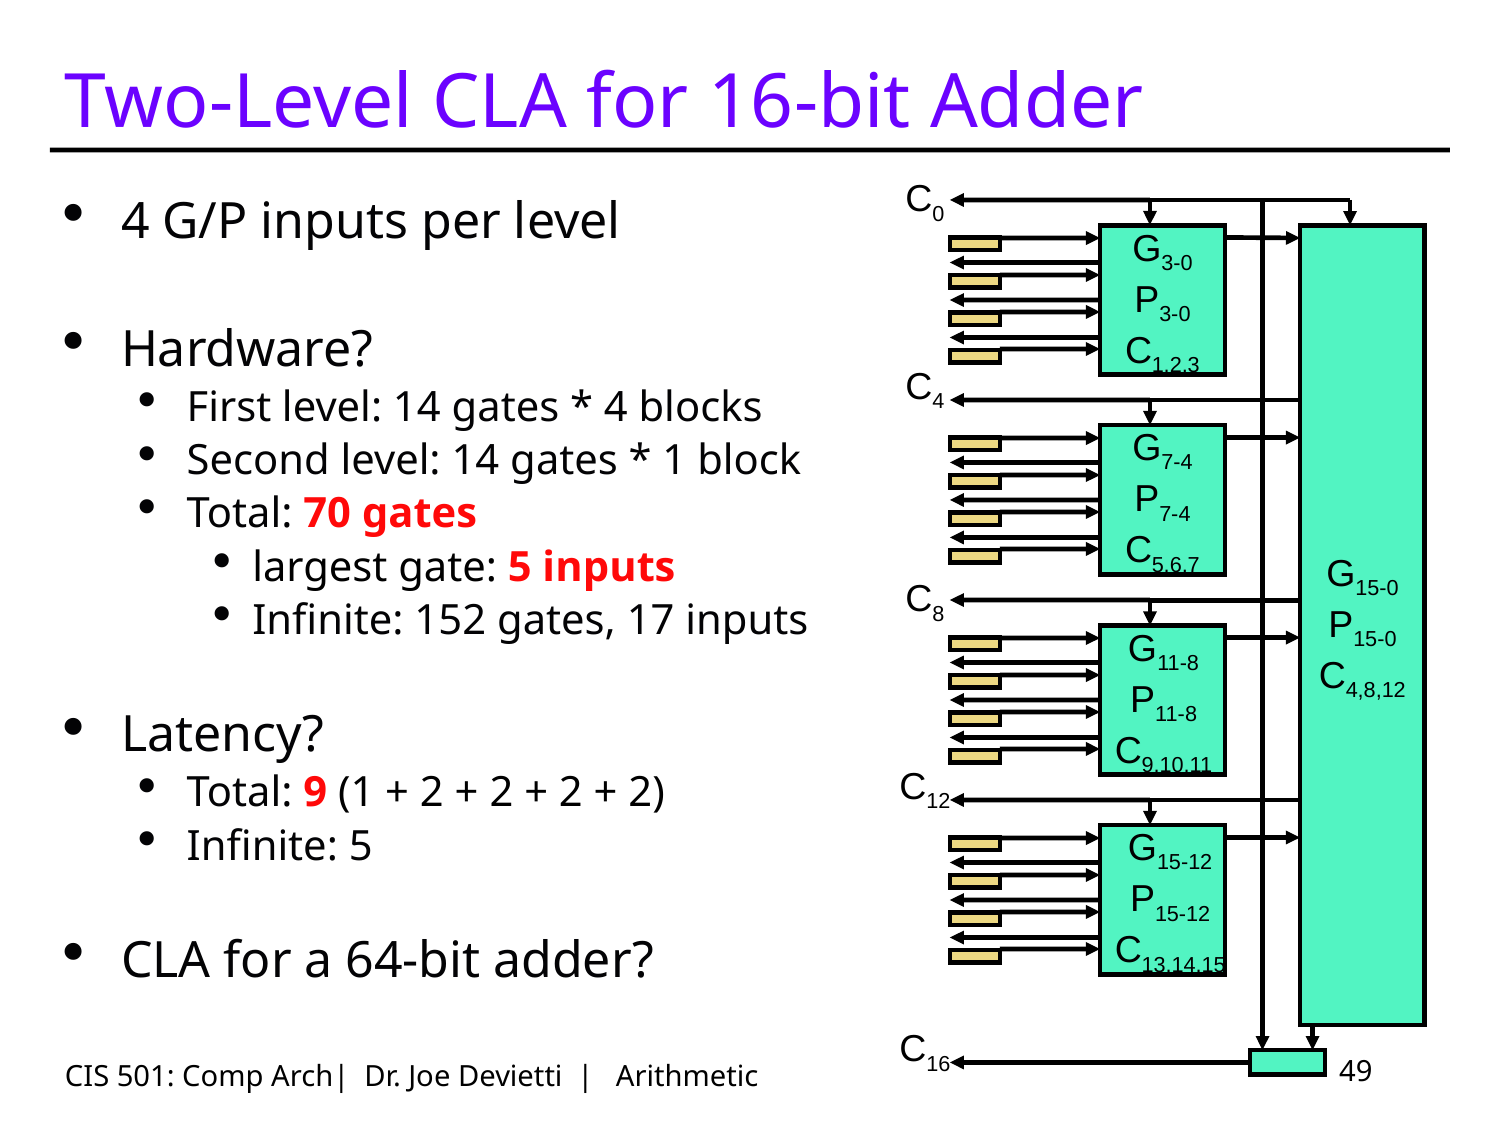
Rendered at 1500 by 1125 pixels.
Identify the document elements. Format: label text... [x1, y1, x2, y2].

text_box C16 [874, 999, 975, 1100]
text_box G15-0 P15-0 C4,8,12 [1299, 225, 1425, 1025]
text_box [949, 512, 1000, 525]
text_box C12 [874, 737, 975, 838]
text_box <number> [1074, 1049, 1250, 1060]
text_box [949, 275, 1000, 288]
text_box G7-4 P7-4 C5,6,7 [1099, 424, 1225, 575]
text_box [949, 474, 1000, 488]
text_box C4 [874, 337, 975, 438]
text_box G15-12 P15-12 C13,14,15 [1099, 824, 1225, 975]
text_box [949, 437, 1000, 450]
text_box [1250, 1049, 1325, 1075]
text_box 4 G/P inputs per level Hardware? First level: 14 gates * 4 blocks Second level: 14 gates * 1 block Total: 70 gates largest gate: 5 inputs Infinite: 152 gates, 17 inputs Latency? Total: 9 (1 + 2 + 2 + 2 + 2) Infinite: 5 CLA for a 64-bit adder? [49, 187, 838, 1025]
text_box G11-8 P11-8 C9,10,11 [1099, 625, 1225, 775]
text_box [949, 675, 1000, 688]
text_box C0 [874, 149, 975, 250]
text_box [949, 350, 1000, 363]
text_box [949, 912, 1000, 925]
text_box [949, 950, 1000, 963]
text_box [949, 875, 1000, 888]
text_box [949, 549, 1000, 563]
text_box [975, 237, 1000, 250]
text_box [949, 837, 1000, 850]
text_box Two-Level CLA for 16-bit Adder [49, 37, 1363, 150]
text_box [949, 312, 1000, 325]
text_box [949, 637, 1000, 650]
text_box [949, 750, 1000, 763]
text_box <number> [1074, 1049, 1388, 1100]
text_box CIS 501: Comp Arch| Dr. Joe Devietti | Arithmetic [49, 1049, 874, 1100]
text_box G3-0 P3-0 C1,2,3 [1099, 225, 1225, 375]
text_box [949, 712, 1000, 725]
text_box C8 [874, 549, 975, 650]
